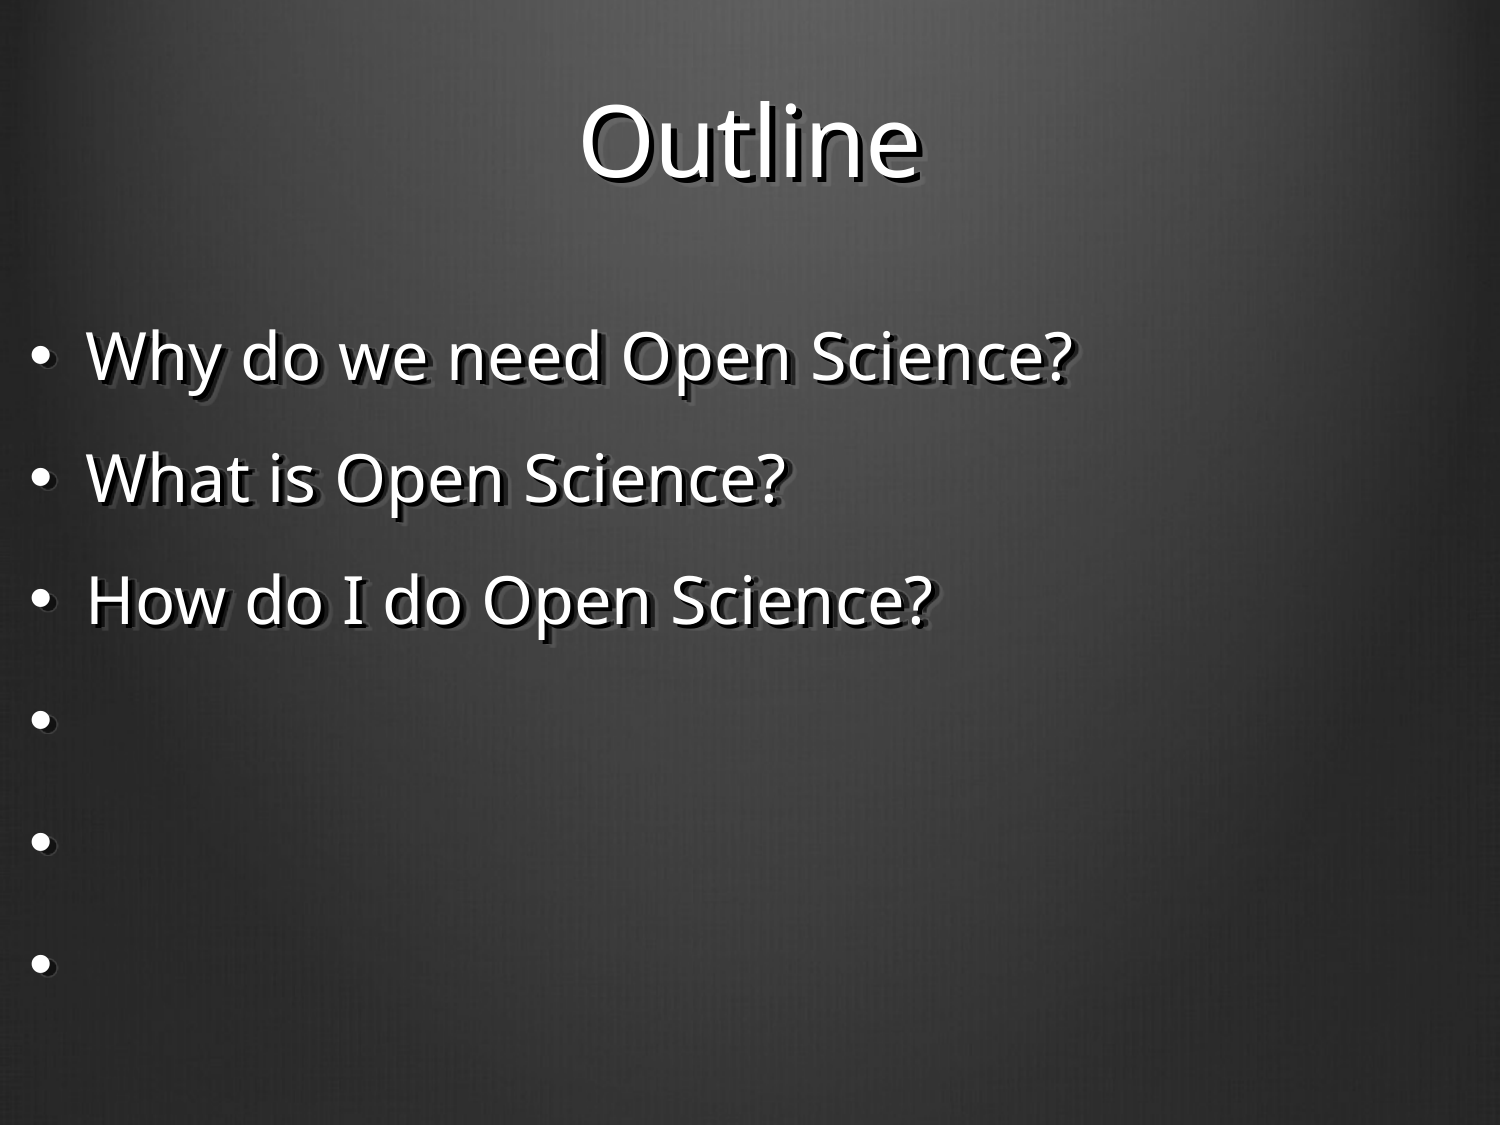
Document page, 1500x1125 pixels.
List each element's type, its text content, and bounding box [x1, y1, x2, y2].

list Why do we need Open Science? What is Open Science? How do I do Open Science? [14, 306, 1500, 1005]
title Outline [112, 19, 1388, 255]
